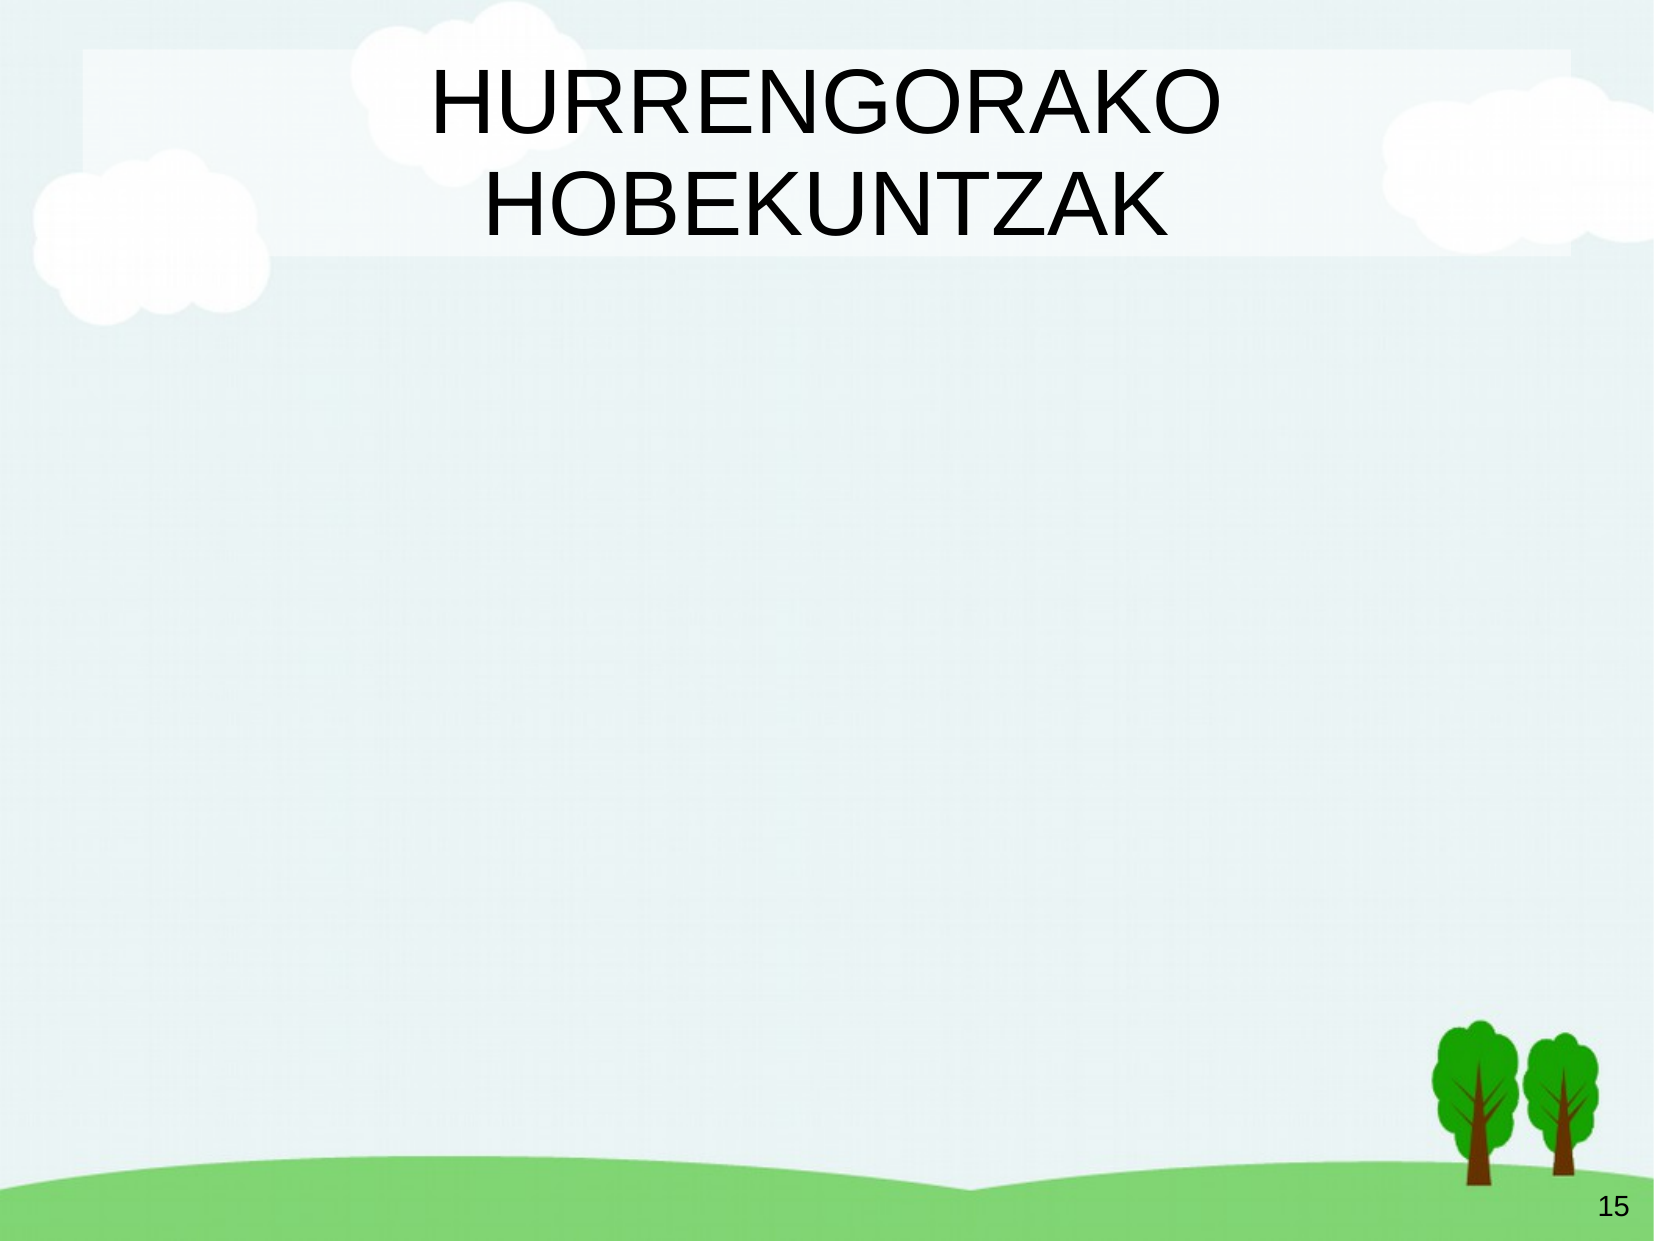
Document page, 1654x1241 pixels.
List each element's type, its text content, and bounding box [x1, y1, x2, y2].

title HURRENGORAKO HOBEKUNTZAK [82, 49, 1571, 257]
picture [0, 0, 1654, 1241]
